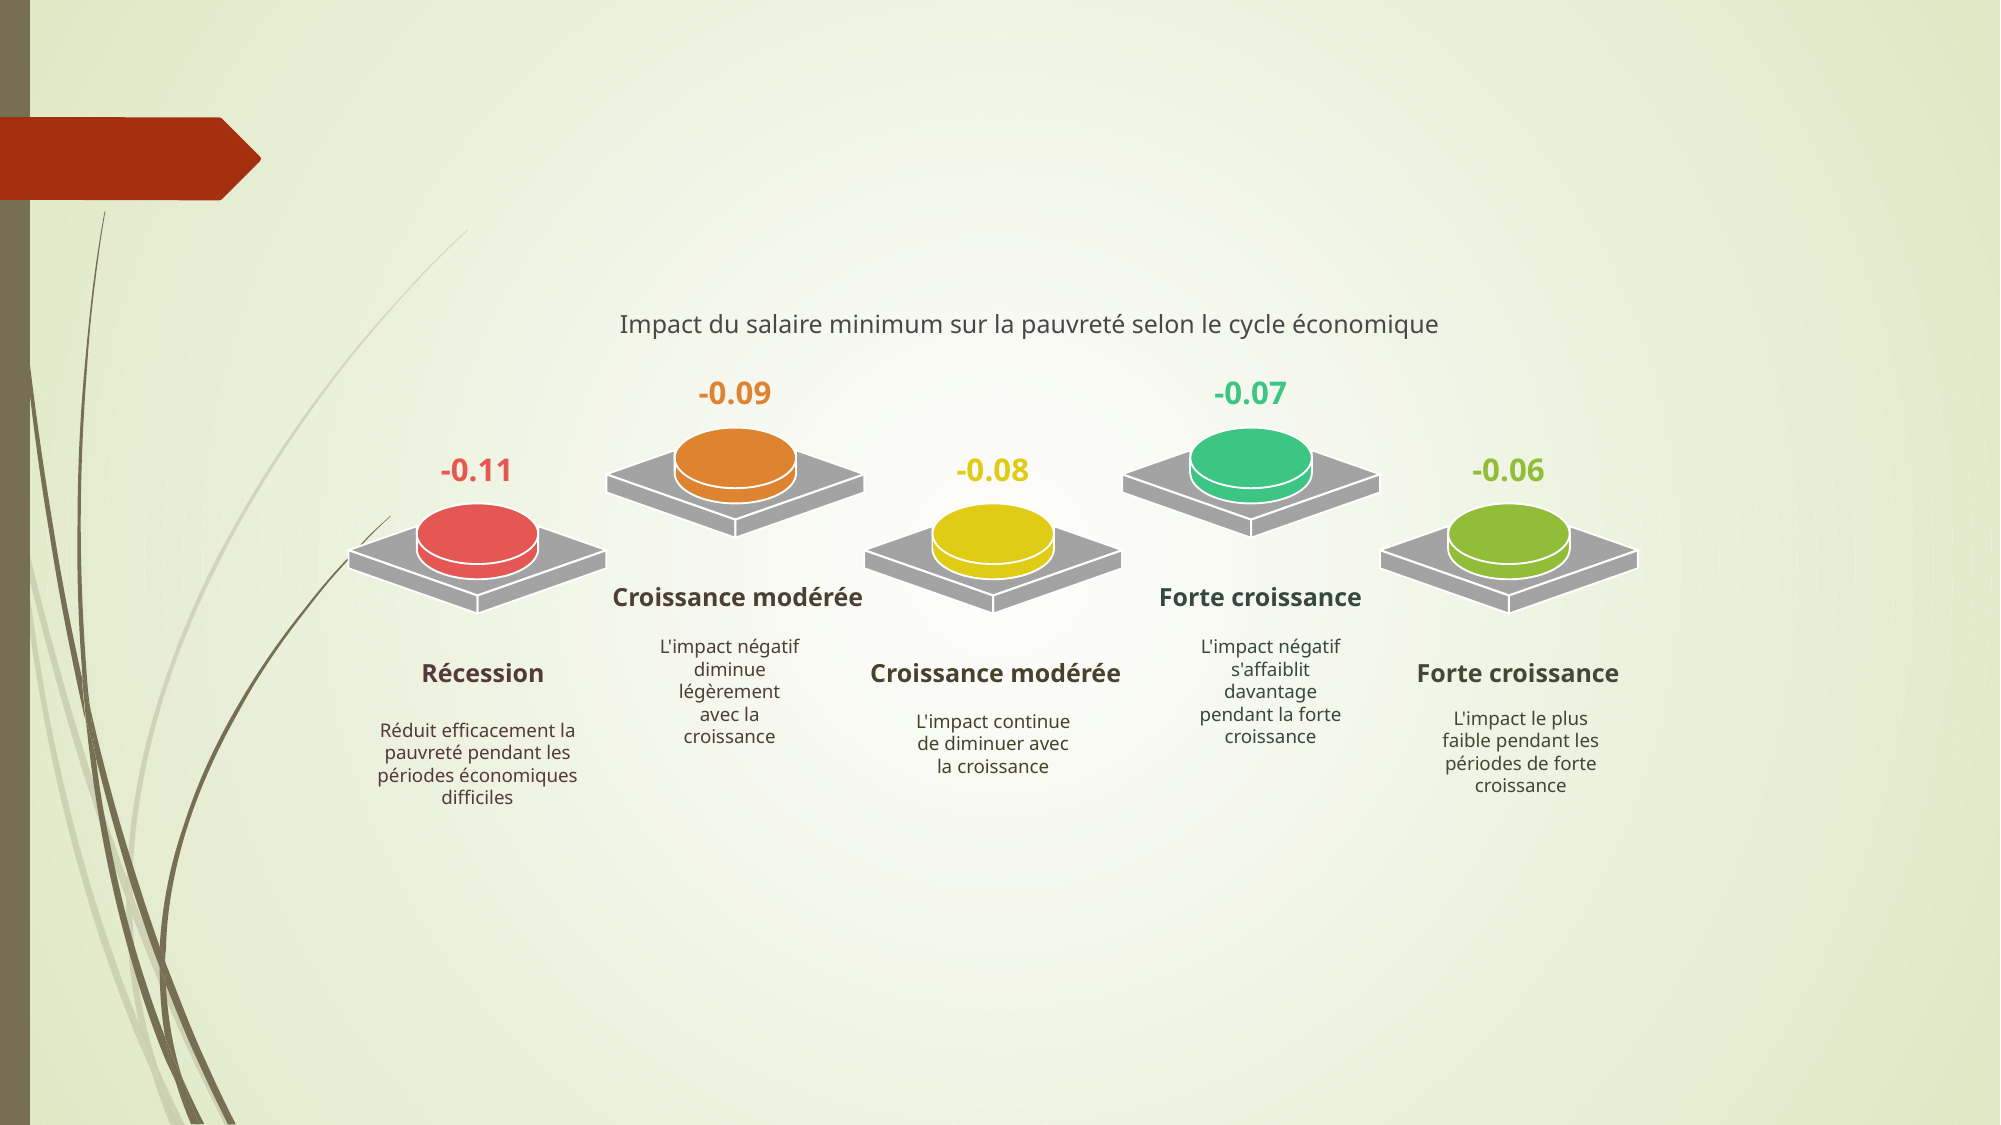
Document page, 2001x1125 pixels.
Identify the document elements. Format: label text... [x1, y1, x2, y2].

text_box [418, 544, 537, 578]
text_box Forte croissance [1165, 581, 1356, 613]
text_box [1253, 476, 1379, 535]
text_box Récession [424, 657, 542, 688]
text_box L'impact négatif diminue légèrement avec la croissance [657, 634, 802, 726]
text_box [676, 468, 795, 502]
text_box [1192, 429, 1310, 487]
text_box [933, 543, 1053, 578]
text_box -0.07 [1212, 373, 1289, 412]
text_box [350, 553, 476, 611]
text_box Forte croissance [1423, 657, 1613, 688]
text_box [737, 477, 863, 535]
text_box [354, 529, 601, 594]
text_box -0.08 [955, 449, 1032, 488]
text_box [418, 505, 537, 563]
text_box [866, 553, 992, 611]
text_box [1124, 477, 1250, 536]
text_box [612, 452, 859, 518]
text_box L'impact continue de diminuer avec la croissance [911, 709, 1075, 778]
text_box [1128, 453, 1374, 518]
text_box [1450, 505, 1568, 563]
text_box L'impact le plus faible pendant les périodes de forte croissance [1428, 706, 1613, 775]
text_box Réduit efficacement la pauvreté pendant les périodes économiques difficiles [357, 718, 599, 810]
text_box Croissance modérée [932, 657, 1060, 719]
text_box [676, 429, 795, 487]
text_box [608, 477, 734, 535]
text_box Impact du salaire minimum sur la pauvreté selon le cycle économique [639, 308, 1421, 340]
text_box -0.09 [697, 373, 774, 412]
text_box [1381, 552, 1507, 611]
text_box -0.11 [439, 449, 516, 488]
text_box [1449, 543, 1569, 578]
text_box [479, 553, 605, 611]
text_box -0.06 [1470, 449, 1547, 488]
text_box [1386, 528, 1632, 594]
text_box [934, 505, 1052, 563]
text_box [1191, 467, 1311, 502]
text_box Croissance modérée [674, 581, 802, 634]
text_box L'impact négatif s'affaiblit davantage pendant la forte croissance [1190, 634, 1351, 749]
text_box [1510, 553, 1636, 611]
text_box [870, 528, 1116, 594]
text_box [995, 552, 1121, 611]
